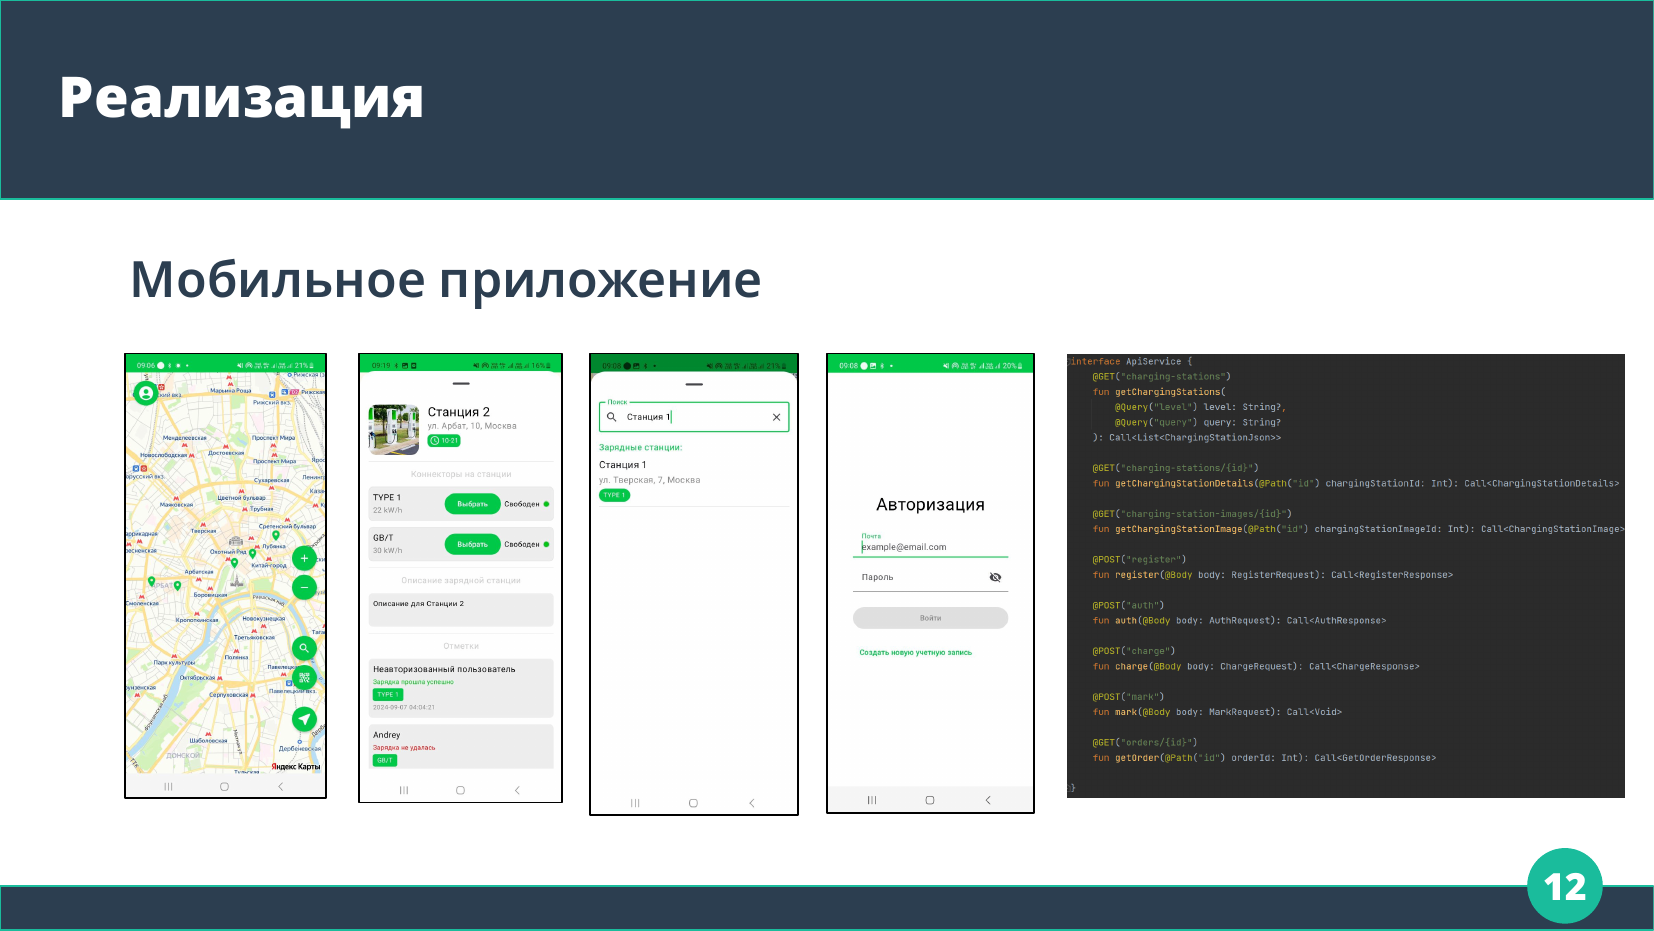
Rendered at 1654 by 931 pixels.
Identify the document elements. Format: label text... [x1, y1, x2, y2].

list Мобильное приложение [59, 243, 1595, 864]
picture [360, 354, 562, 802]
picture [125, 354, 325, 798]
picture [590, 354, 798, 815]
picture [827, 354, 1034, 813]
picture [1067, 354, 1625, 798]
title Реализация [59, 37, 1595, 155]
